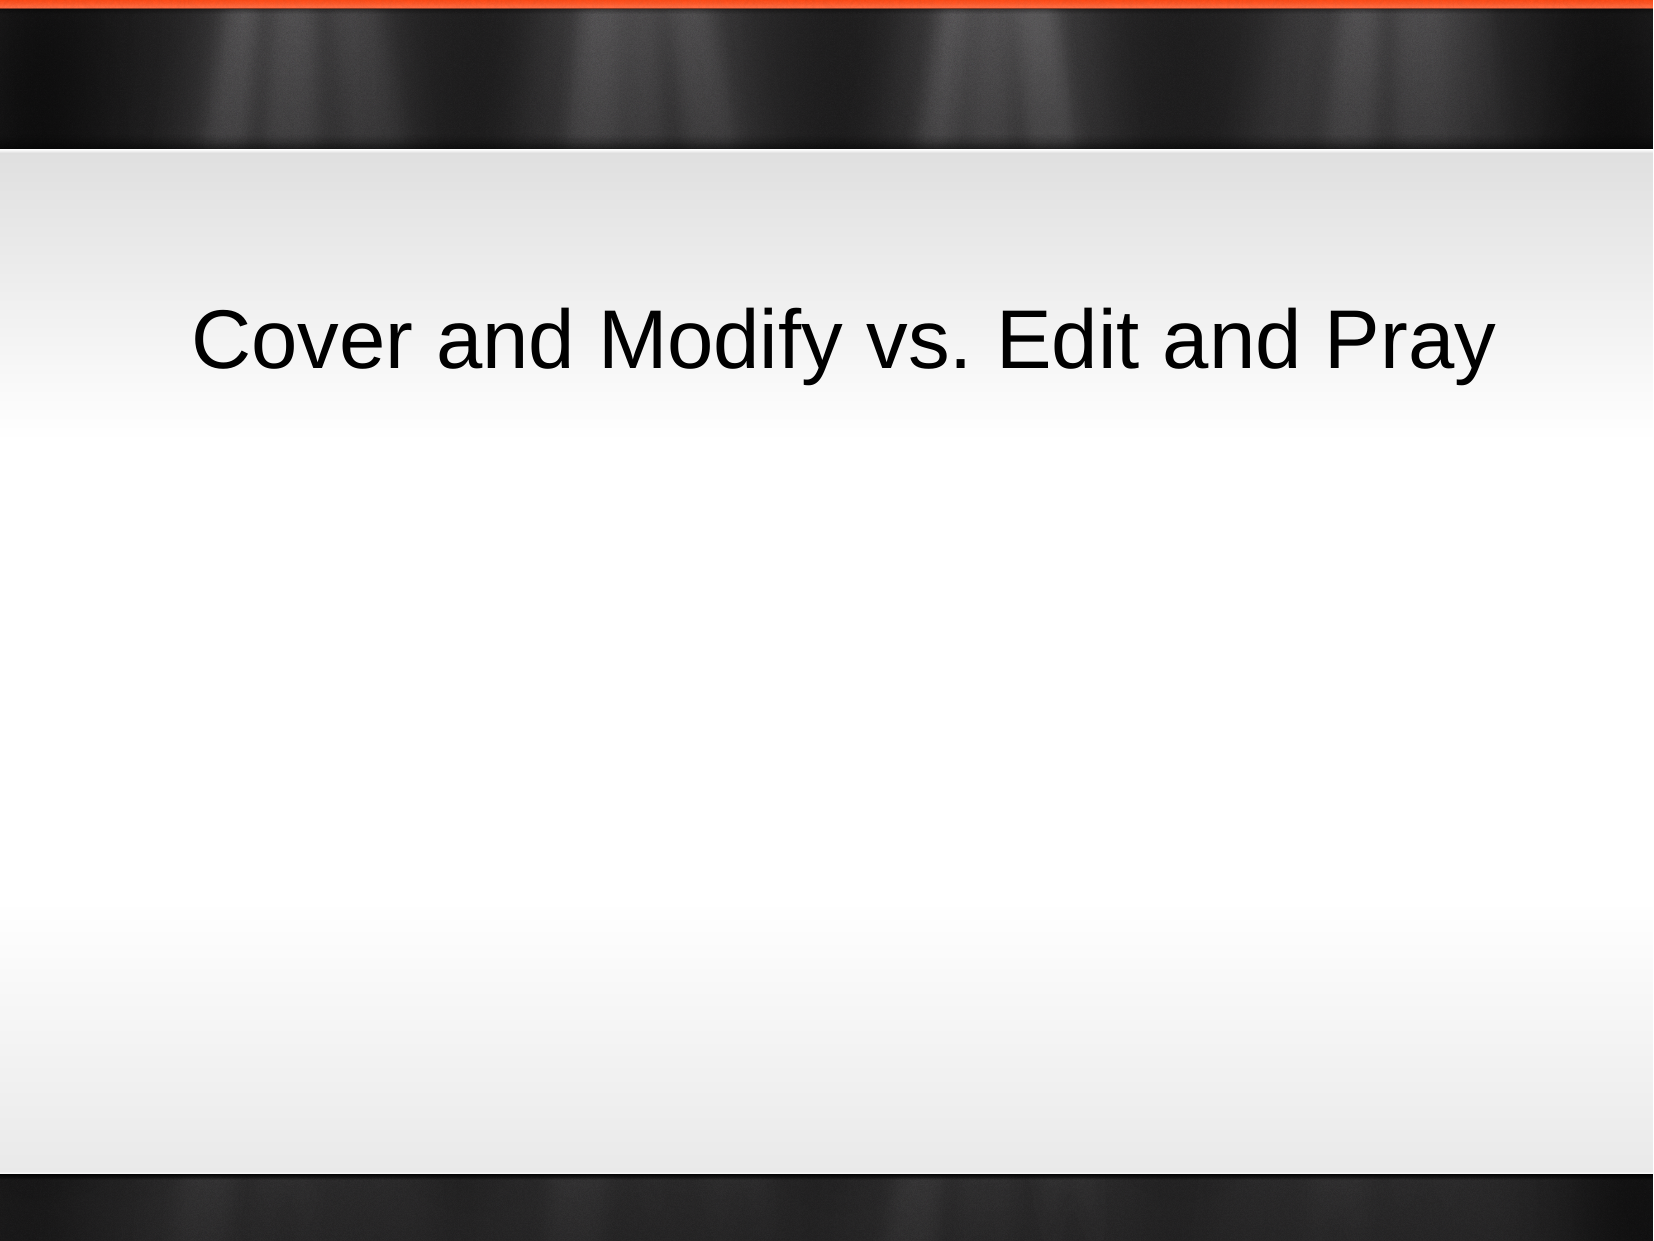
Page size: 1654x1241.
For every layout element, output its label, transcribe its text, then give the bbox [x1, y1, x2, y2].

picture [0, 0, 1653, 1241]
subtitle Cover and Modify vs. Edit and Pray [100, 6, 1588, 1125]
